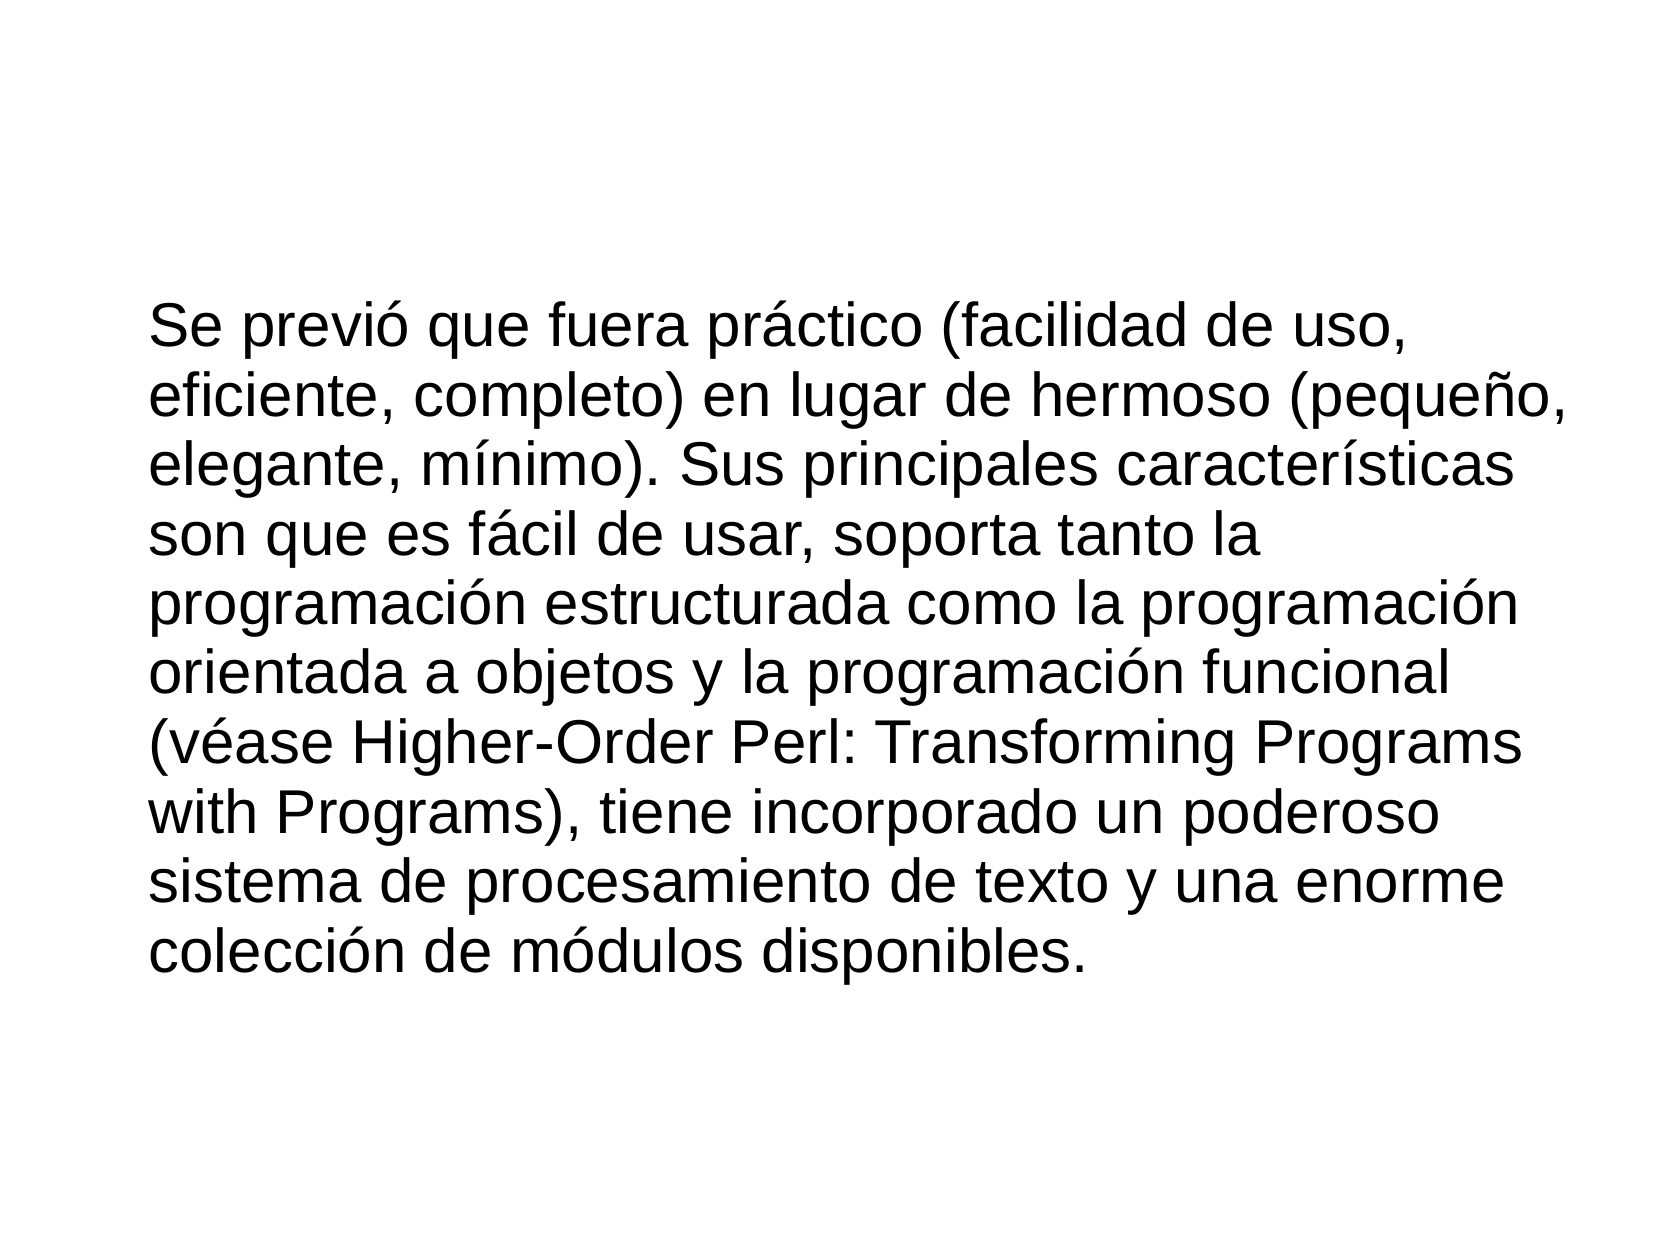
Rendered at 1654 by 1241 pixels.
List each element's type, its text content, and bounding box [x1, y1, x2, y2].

list Se previó que fuera práctico (facilidad de uso, eficiente, completo) en lugar de hermoso (pequeño, elegante, mínimo). Sus principales características son que es fácil de usar, soporta tanto la programación estructurada como la programación orientada a objetos y la programación funcional (véase Higher-Order Perl: Transforming Programs with Programs), tiene incorporado un poderoso sistema de procesamiento de texto y una enorme colección de módulos disponibles. [82, 290, 1571, 1010]
